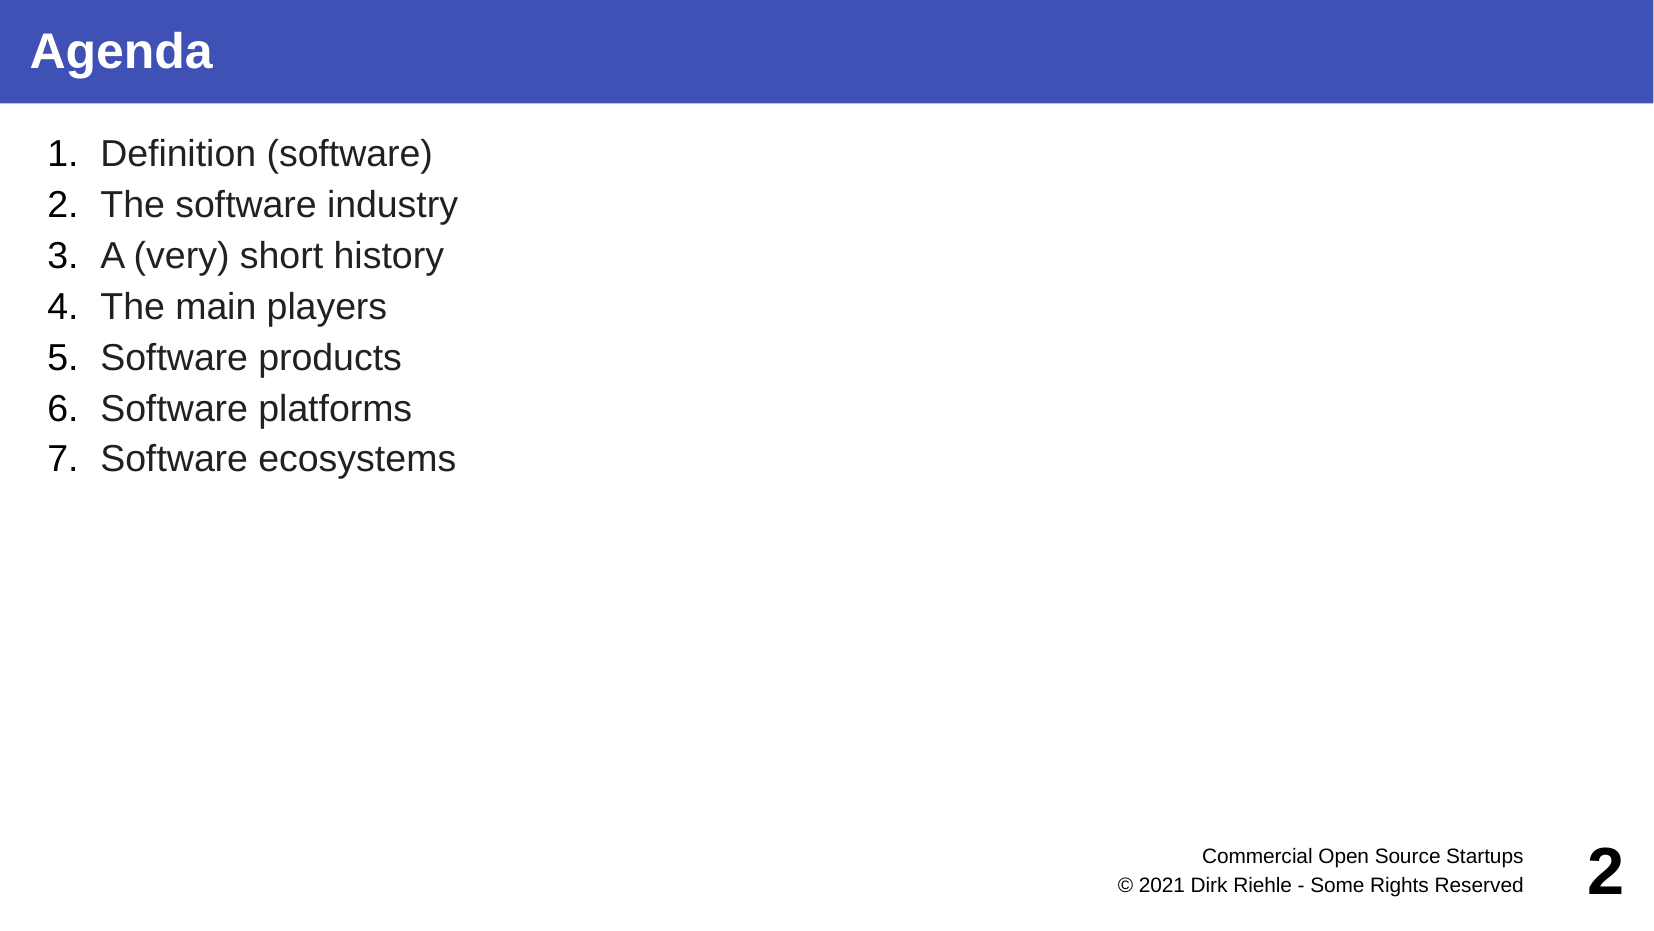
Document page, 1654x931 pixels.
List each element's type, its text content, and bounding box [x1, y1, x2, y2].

title Agenda [0, 0, 1654, 104]
list Definition (software) The software industry A (very) short history The main players Software products Software platforms Software ecosystems [29, 132, 1625, 813]
